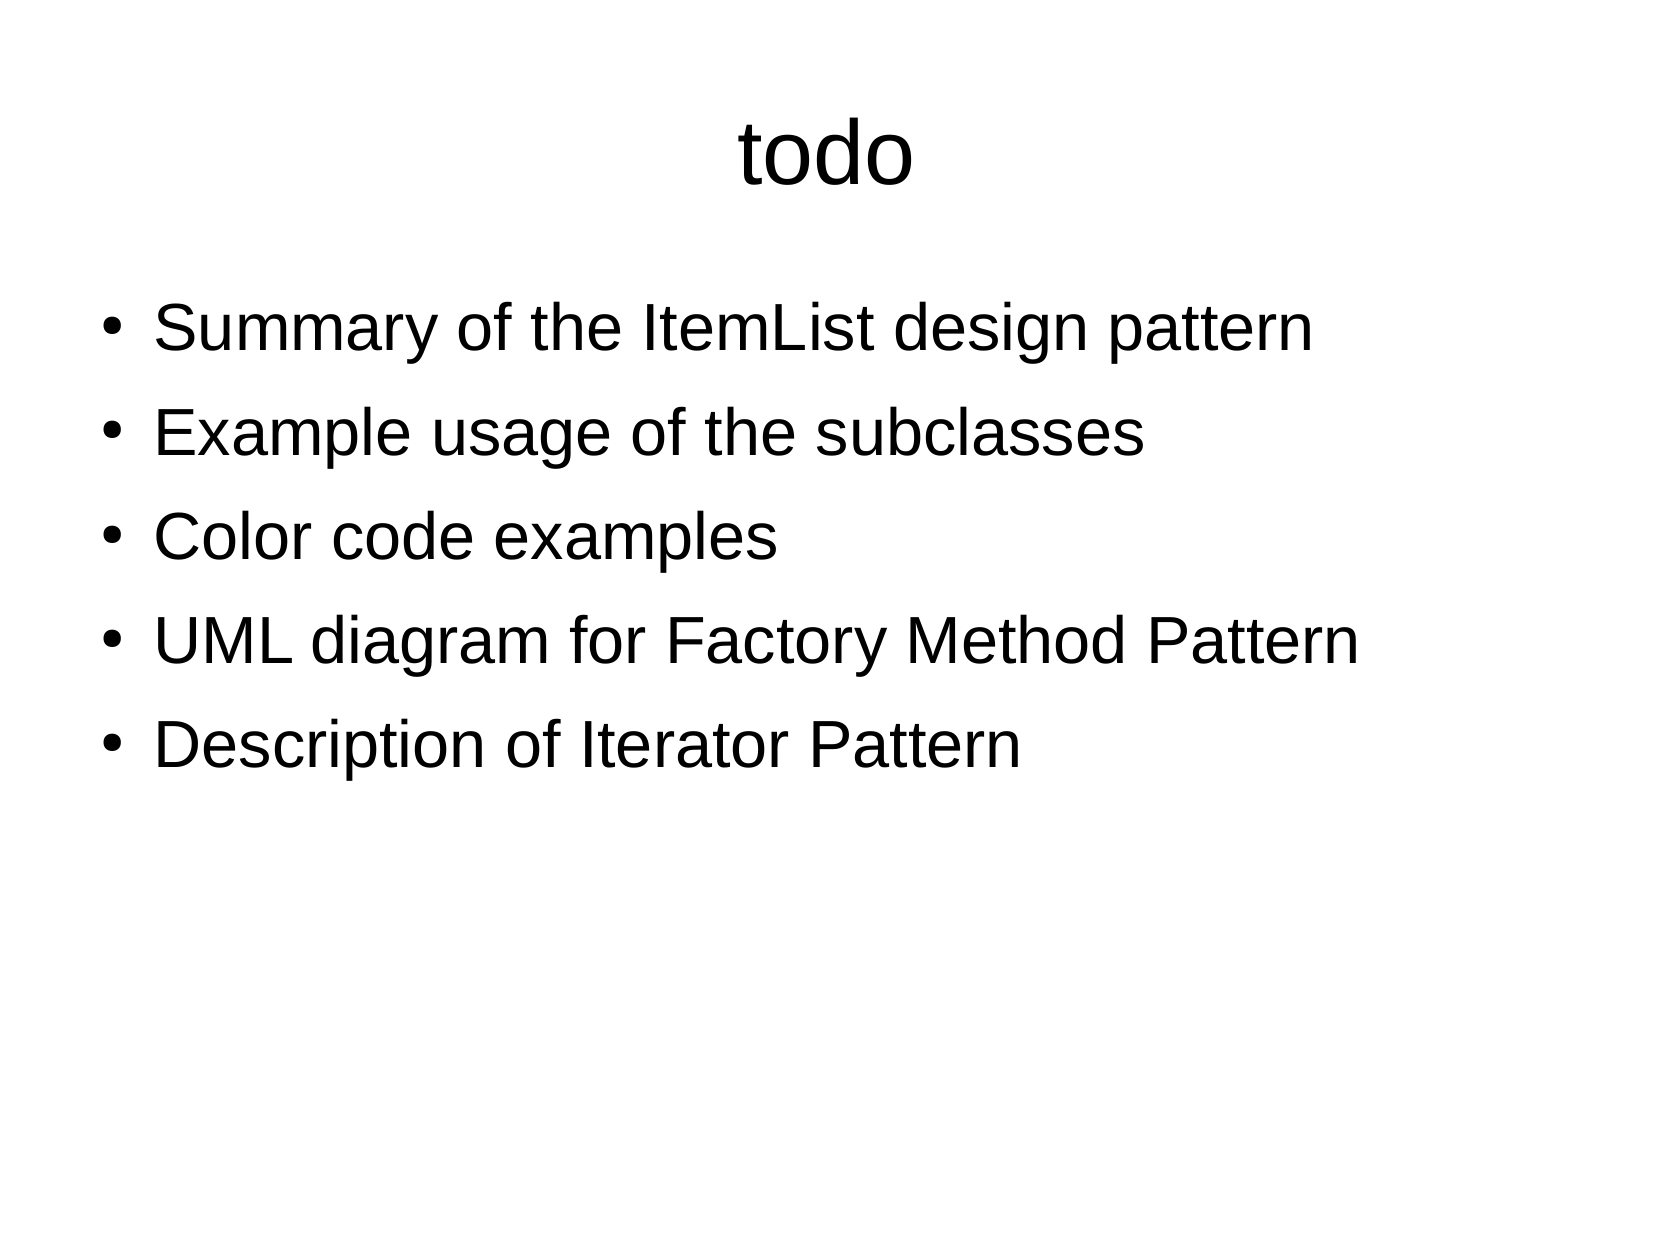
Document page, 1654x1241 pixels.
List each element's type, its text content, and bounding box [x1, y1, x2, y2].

title todo [82, 49, 1571, 257]
list Summary of the ItemList design pattern Example usage of the subclasses Color code examples UML diagram for Factory Method Pattern Description of Iterator Pattern [82, 290, 1538, 1010]
